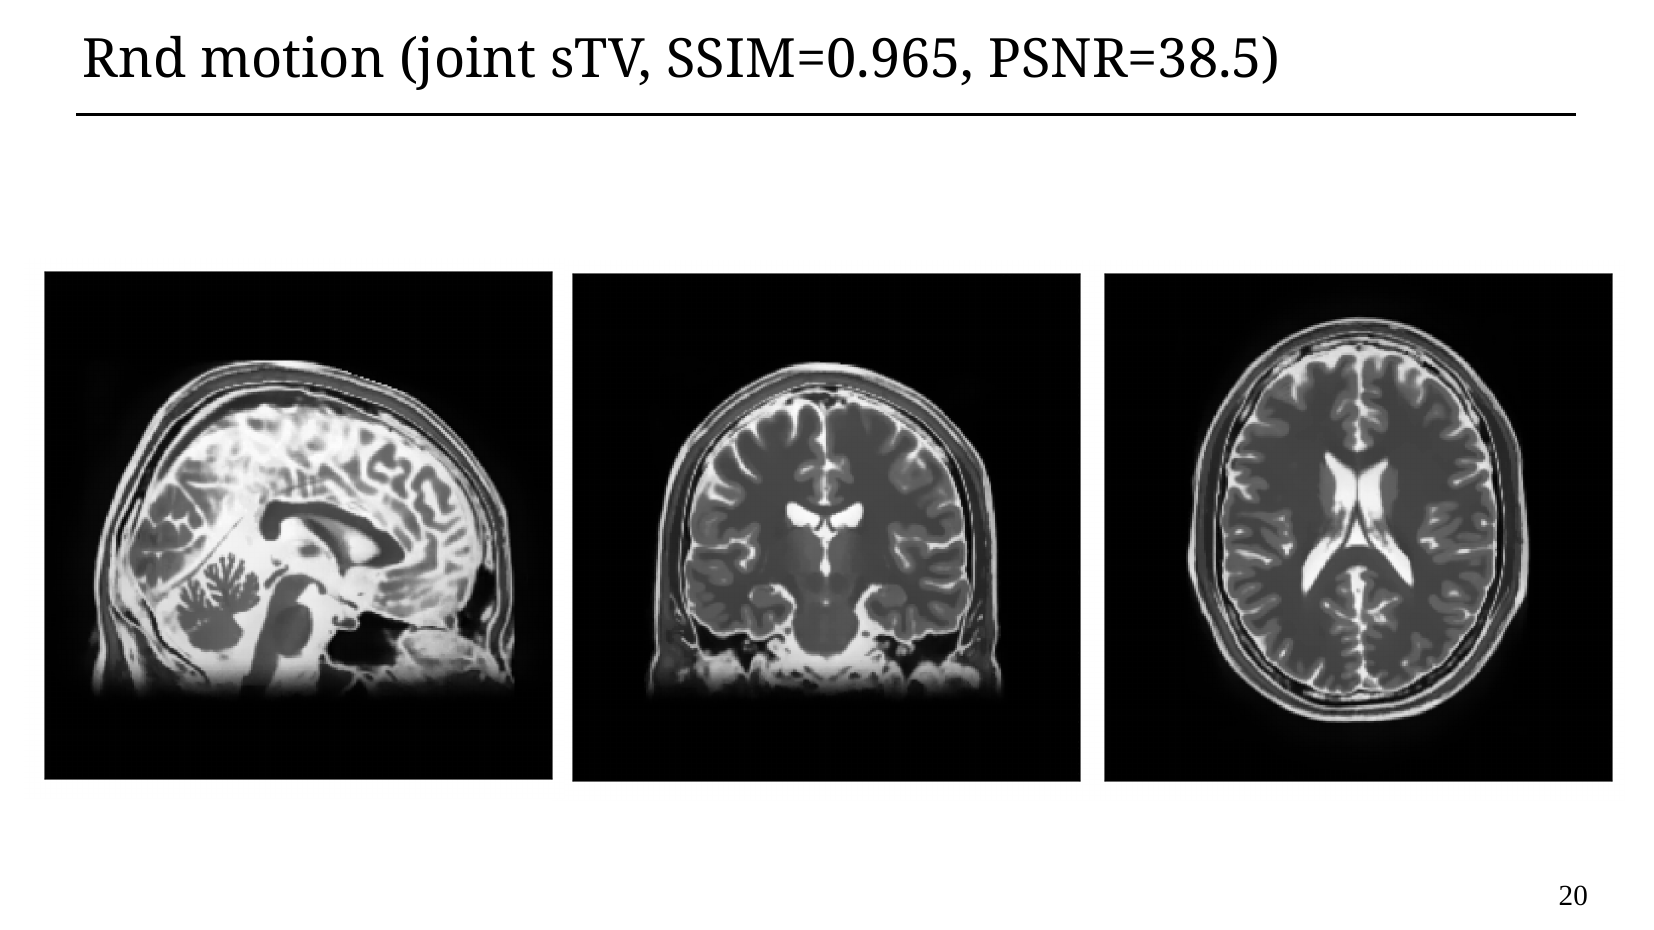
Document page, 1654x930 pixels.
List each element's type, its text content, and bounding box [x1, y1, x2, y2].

title Rnd motion (joint sTV, SSIM=0.965, PSNR=38.5) [82, 7, 1571, 105]
picture [24, 258, 1625, 801]
